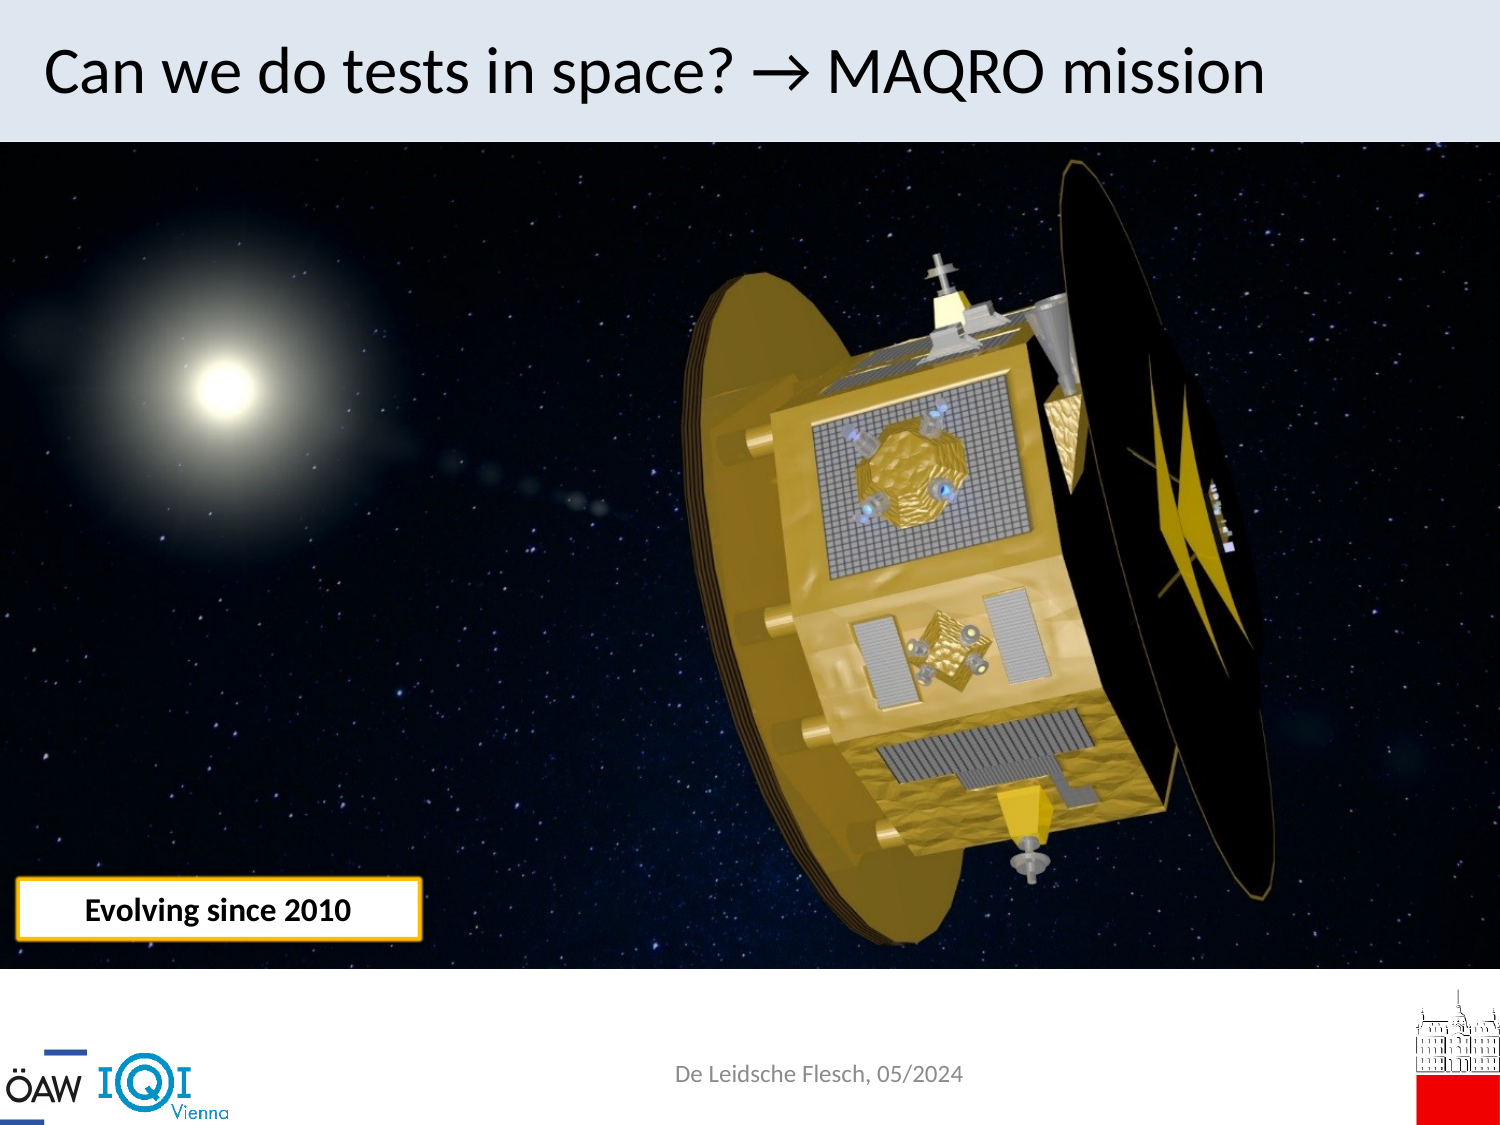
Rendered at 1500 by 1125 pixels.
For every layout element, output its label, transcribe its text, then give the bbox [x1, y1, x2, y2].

title Can we do tests in space? → MAQRO mission [29, 7, 1317, 126]
picture [0, 142, 1500, 969]
text_box Evolving since 2010 [20, 881, 418, 937]
picture [1416, 988, 1500, 1125]
picture [0, 1049, 87, 1125]
picture [94, 1049, 234, 1124]
